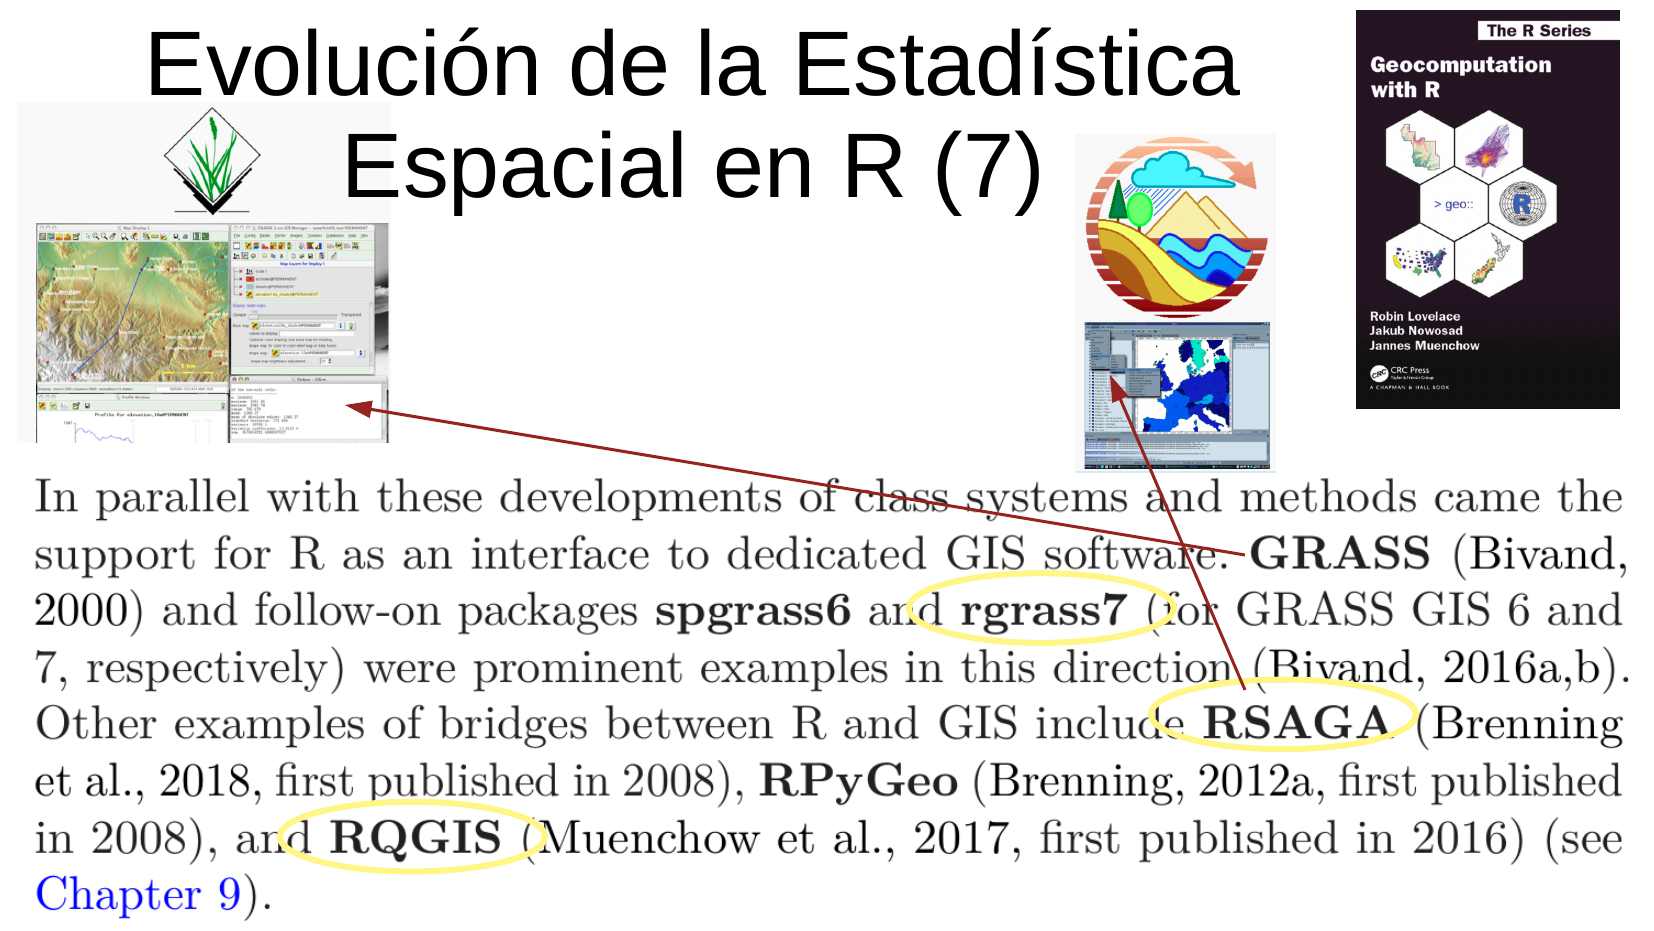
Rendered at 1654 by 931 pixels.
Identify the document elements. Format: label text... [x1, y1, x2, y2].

picture [1356, 10, 1620, 409]
text_box [908, 573, 1174, 643]
text_box [1150, 679, 1417, 750]
text_box [279, 801, 545, 872]
title Evolución de la Estadística Espacial en R (7) [82, 12, 1306, 218]
picture [0, 102, 1650, 930]
